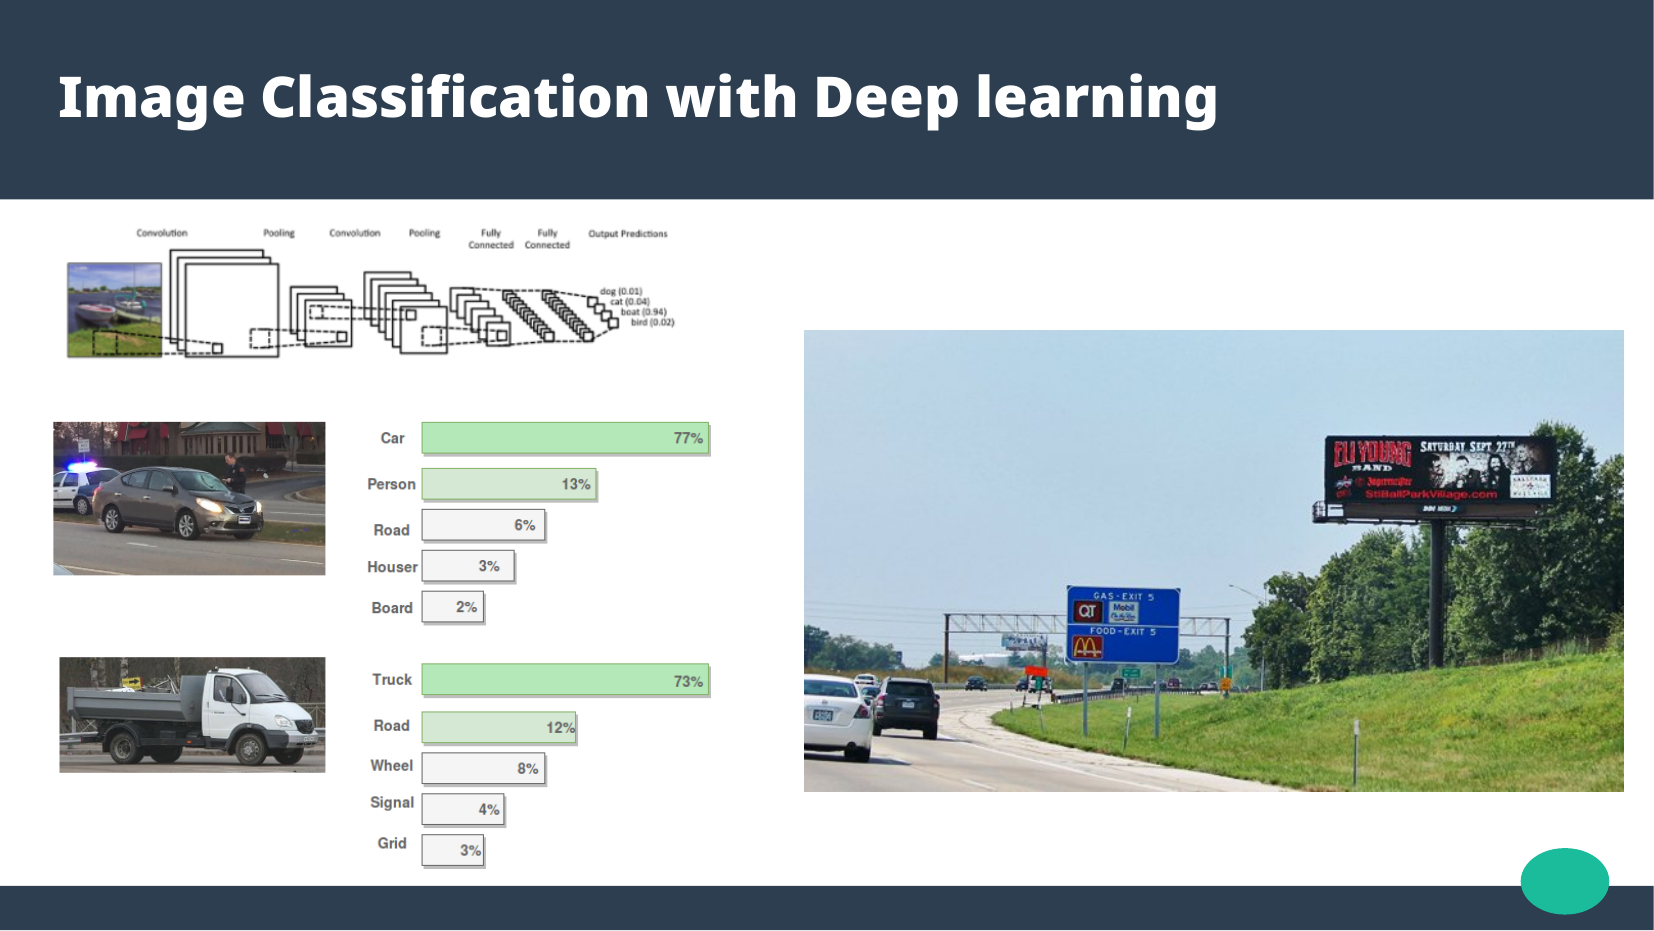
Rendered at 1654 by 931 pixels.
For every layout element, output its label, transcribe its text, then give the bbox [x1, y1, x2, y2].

picture [36, 206, 711, 869]
picture [804, 330, 1624, 792]
title Image Classification with Deep learning [59, 37, 1595, 155]
